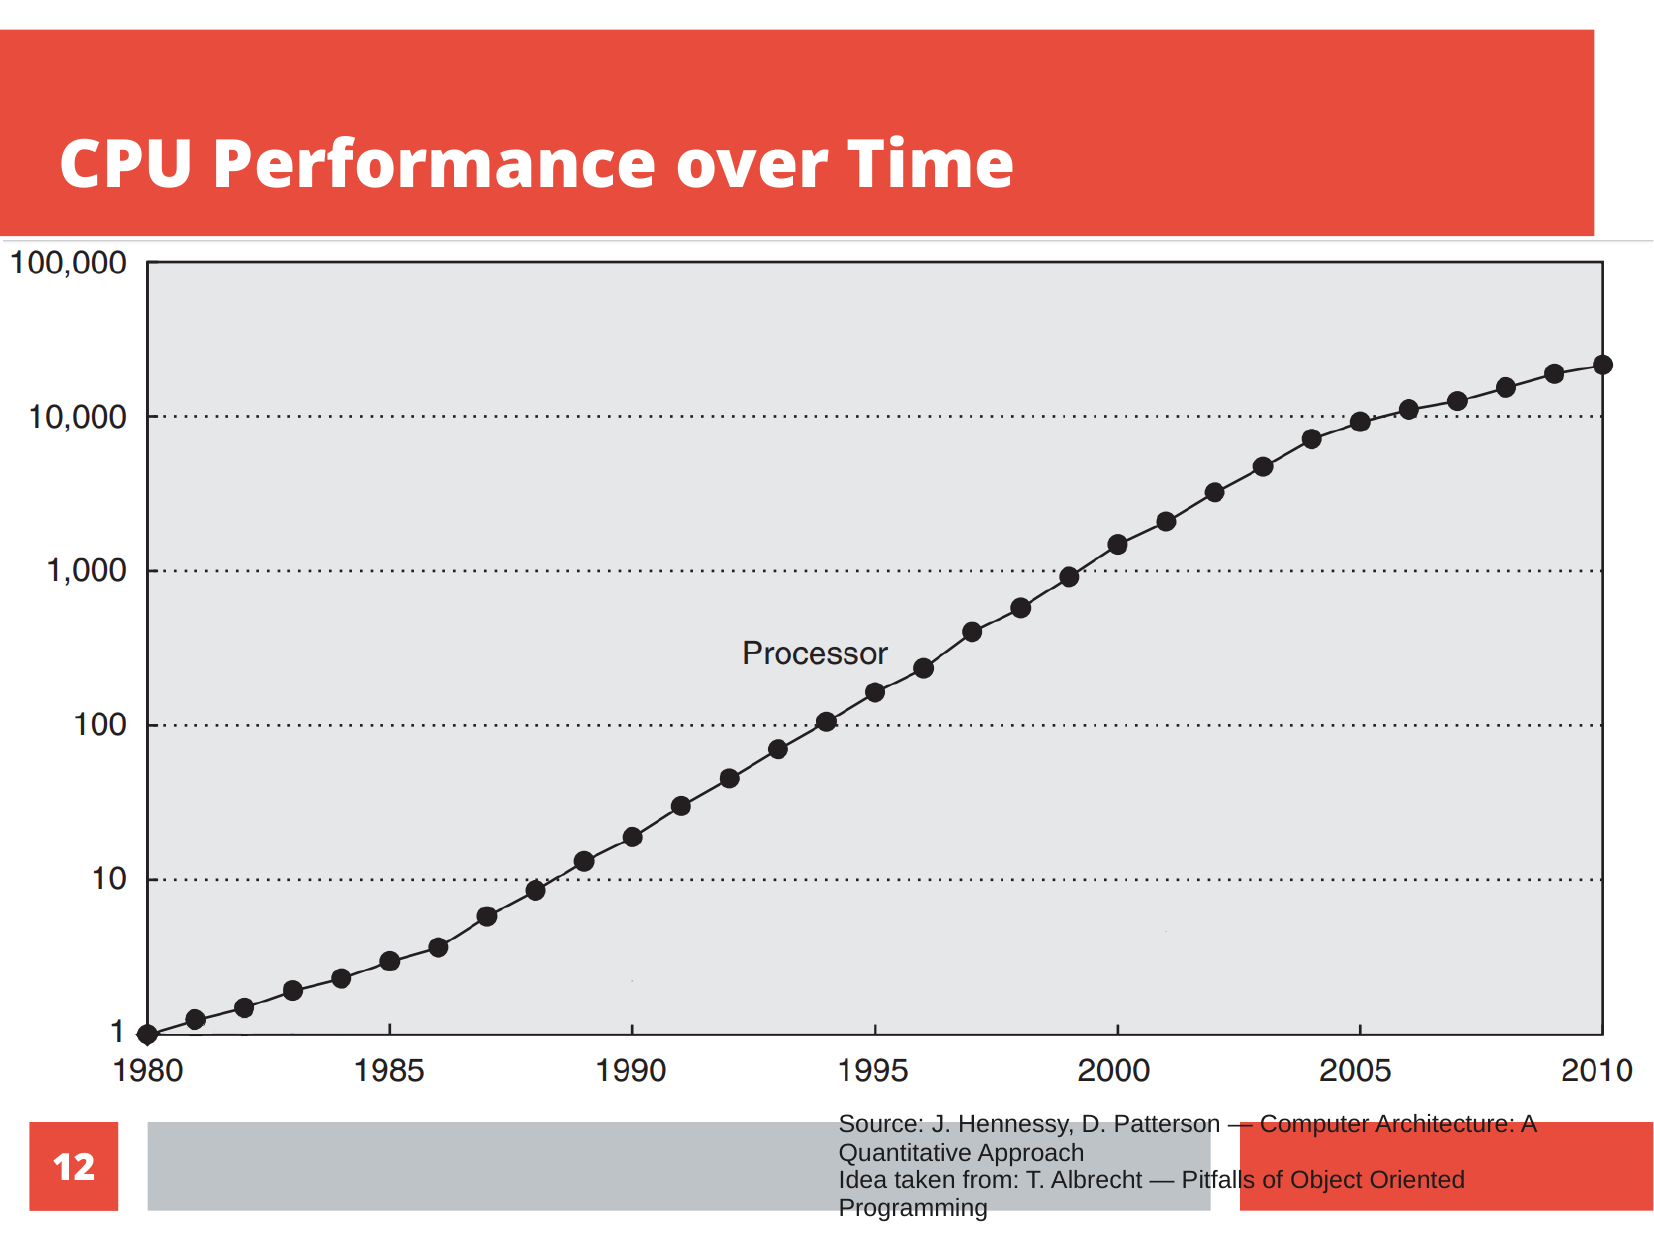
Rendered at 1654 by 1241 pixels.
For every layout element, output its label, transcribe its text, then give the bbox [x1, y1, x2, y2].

text_box Source: J. Hennessy, D. Patterson — Computer Architecture: A Quantitative Approach Idea taken from: T. Albrecht — Pitfalls of Object Oriented Programming [838, 1110, 1619, 1217]
title CPU Performance over Time [59, 59, 1595, 207]
picture [3, 240, 1654, 1098]
